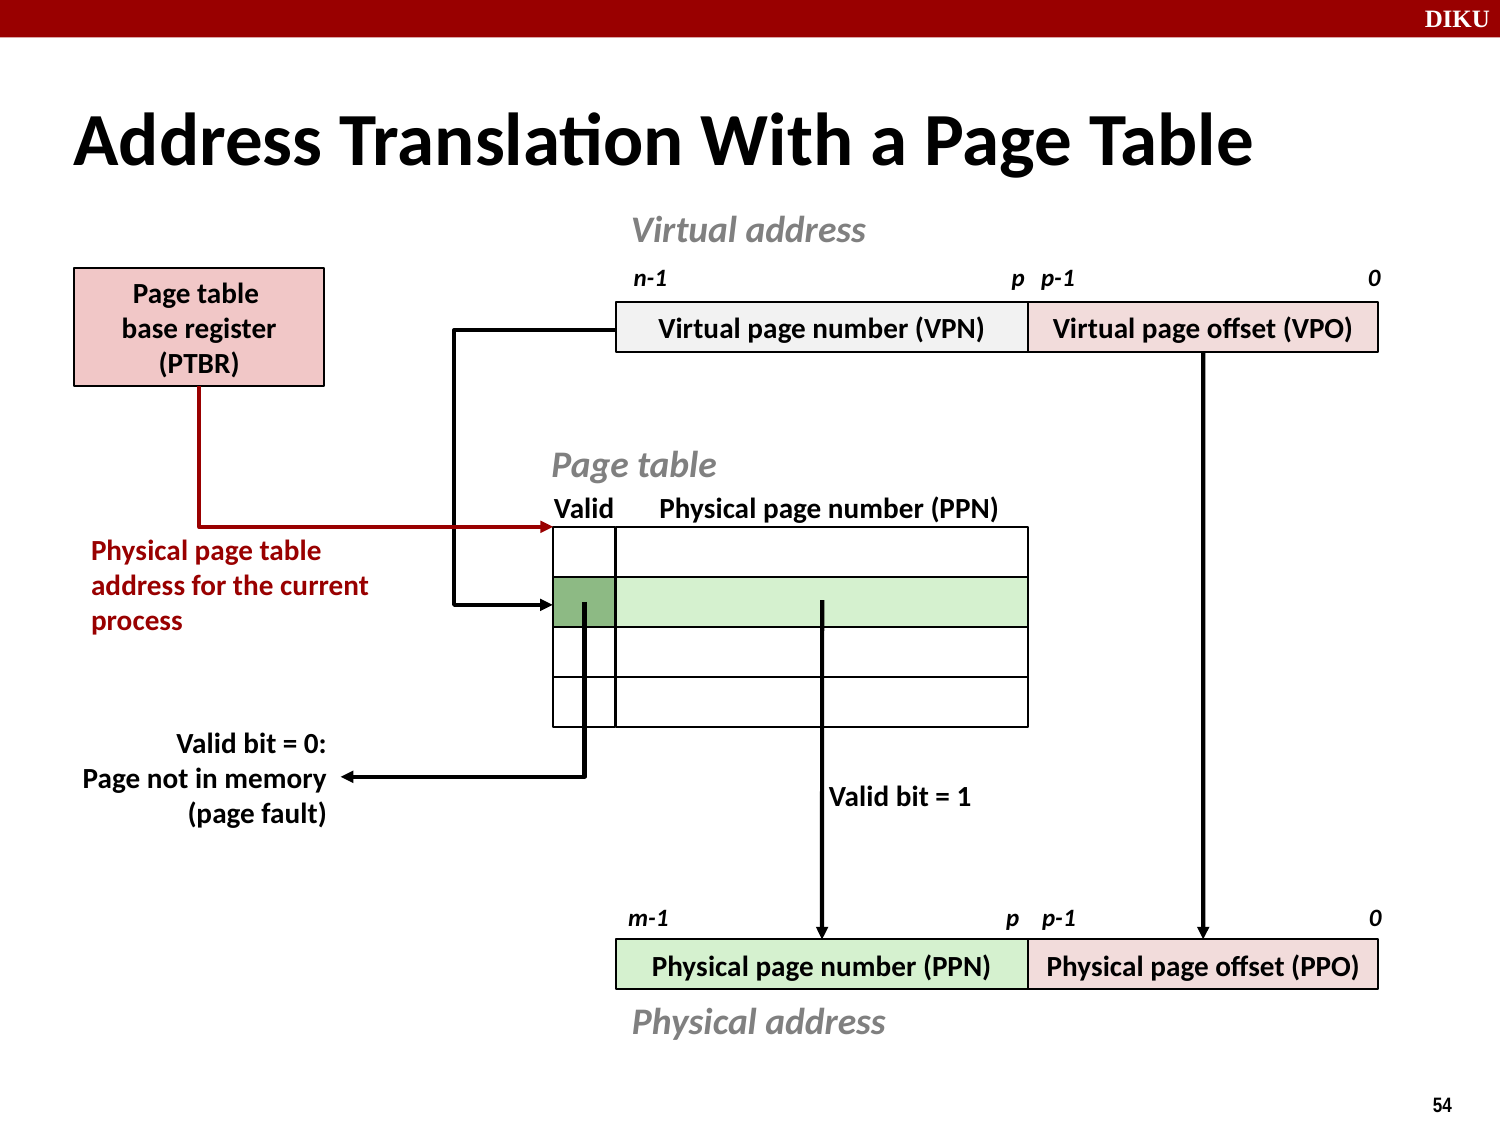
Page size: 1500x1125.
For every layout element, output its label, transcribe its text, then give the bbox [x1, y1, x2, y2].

text_box Valid bit = 1 [814, 769, 987, 820]
text_box [553, 576, 1028, 626]
text_box 0 [1353, 254, 1396, 300]
text_box p [991, 894, 1034, 939]
text_box Virtual page number (VPN) [615, 301, 1028, 352]
text_box Physical page table address for the current process [76, 524, 385, 644]
text_box 0 [1354, 894, 1397, 939]
text_box n-1 [618, 254, 683, 300]
text_box Virtual page offset (VPO) [1028, 301, 1378, 352]
text_box Virtual address [616, 197, 882, 258]
text_box m-1 [613, 894, 684, 939]
text_box p [996, 254, 1040, 300]
text_box Physical address [617, 989, 902, 1050]
text_box Valid bit = 0: Page not in memory (page fault) [67, 717, 342, 837]
text_box Page table base register (PTBR) [74, 267, 325, 386]
text_box Physical page number (PPN) [644, 482, 1014, 532]
text_box p-1 [1040, 254, 1090, 300]
text_box Valid [539, 493, 630, 532]
text_box Page table [536, 432, 750, 493]
text_box p-1 [1034, 894, 1091, 939]
text_box Physical page offset (PPO) [1028, 939, 1378, 990]
text_box Address Translation With a Page Table [58, 72, 1304, 198]
text_box Physical page number (PPN) [615, 939, 1028, 990]
